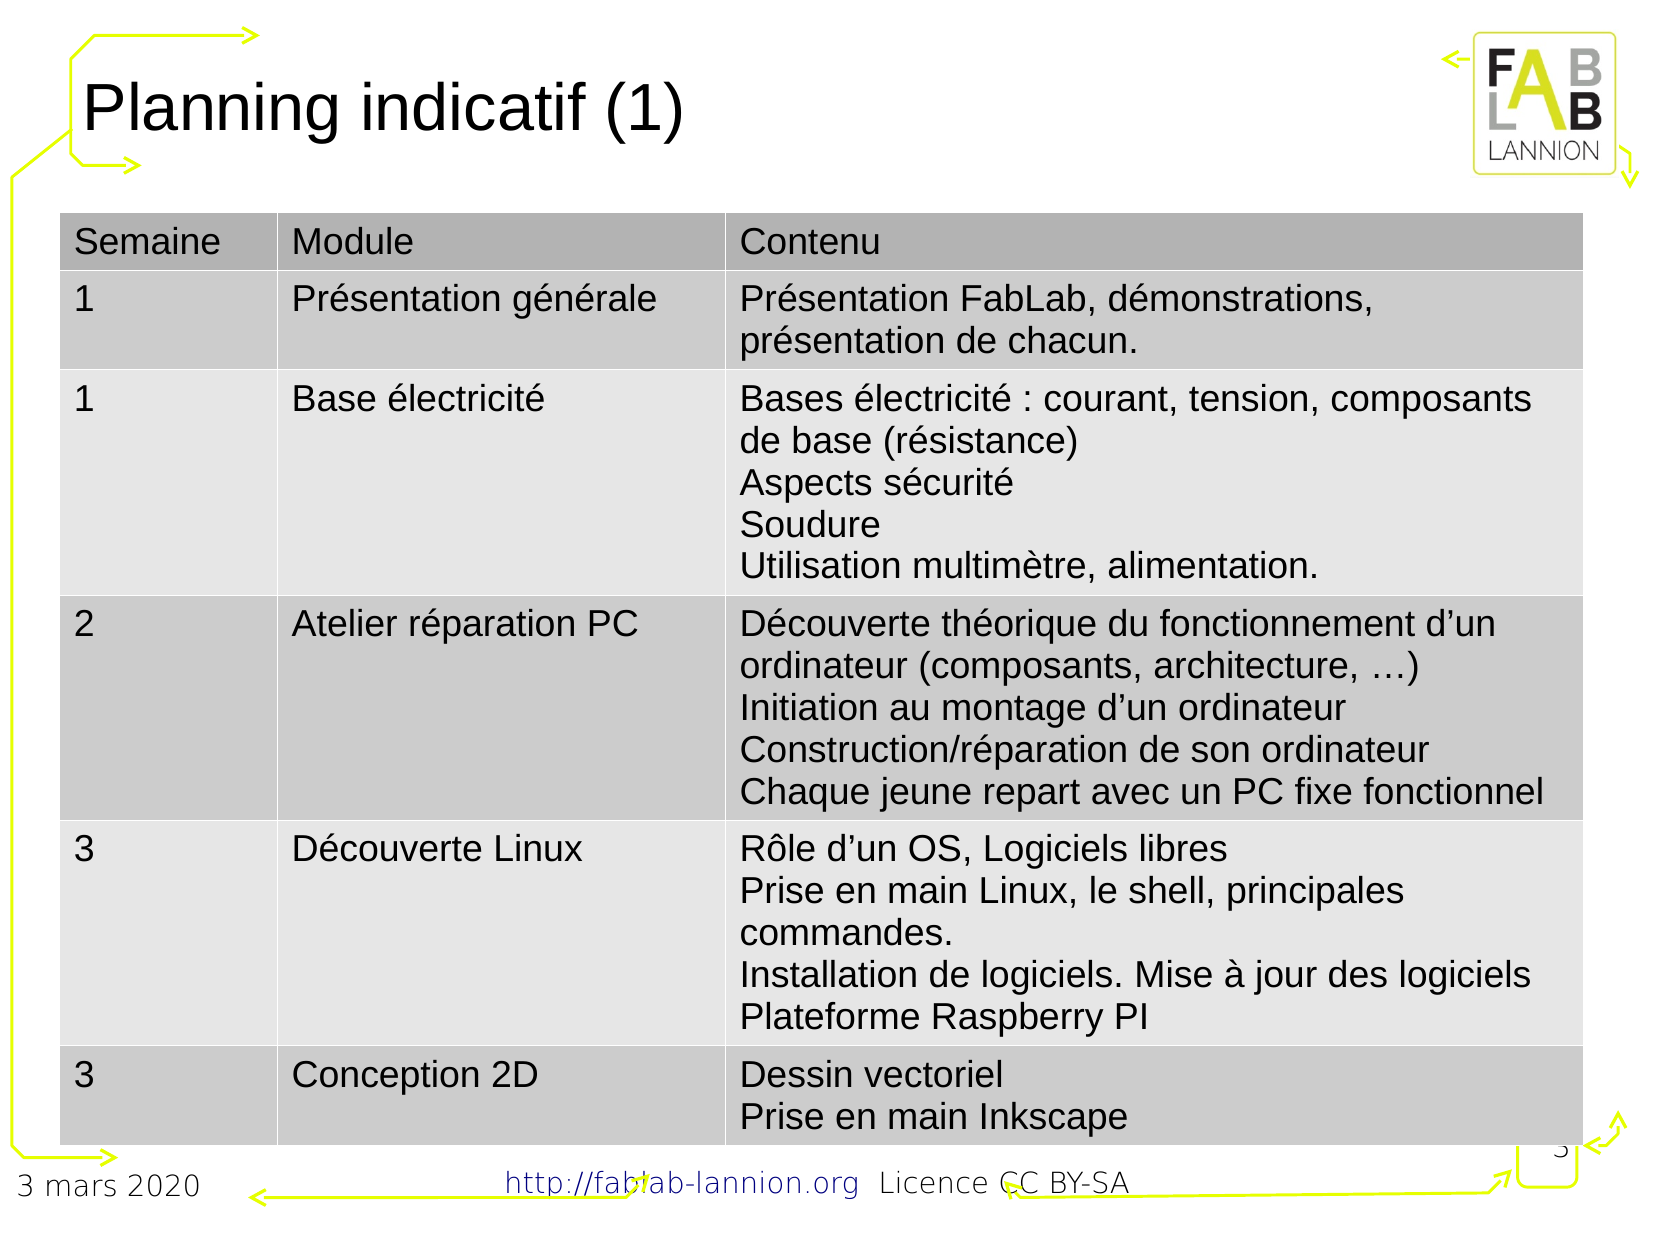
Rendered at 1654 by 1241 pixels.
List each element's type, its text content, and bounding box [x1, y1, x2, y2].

table_cell 1 [60, 370, 277, 595]
table_cell 1 [60, 271, 277, 369]
table_cell 3 [60, 821, 277, 1045]
table_cell 2 [60, 596, 277, 820]
table_cell Base électricité [278, 370, 725, 595]
table_cell Conception 2D [278, 1046, 725, 1145]
table_cell Découverte Linux [278, 821, 725, 1045]
table_cell Présentation générale [278, 271, 725, 369]
table_header Semaine [60, 213, 277, 270]
table_cell Présentation FabLab, démonstrations, présentation de chacun. [726, 271, 1583, 369]
title Planning indicatif (1) [82, 49, 1441, 166]
table_cell Découverte théorique du fonctionnement d’un ordinateur (composants, architecture, …) Initiation au montage d’un ordinateur Construction/réparation de son ordinateur Chaque jeune repart avec un PC fixe fonctionnel [726, 596, 1583, 820]
table_cell Dessin vectoriel Prise en main Inkscape [726, 1046, 1583, 1145]
table_header Module [278, 213, 725, 270]
table_cell 3 [60, 1046, 277, 1145]
table_cell Bases électricité : courant, tension, composants de base (résistance) Aspects sécurité Soudure Utilisation multimètre, alimentation. [726, 370, 1583, 595]
table_header Contenu [726, 213, 1583, 270]
picture [1470, 29, 1619, 178]
table_cell Atelier réparation PC [278, 596, 725, 820]
table_cell Rôle d’un OS, Logiciels libres Prise en main Linux, le shell, principales commandes. Installation de logiciels. Mise à jour des logiciels Plateforme Raspberry PI [726, 821, 1583, 1045]
